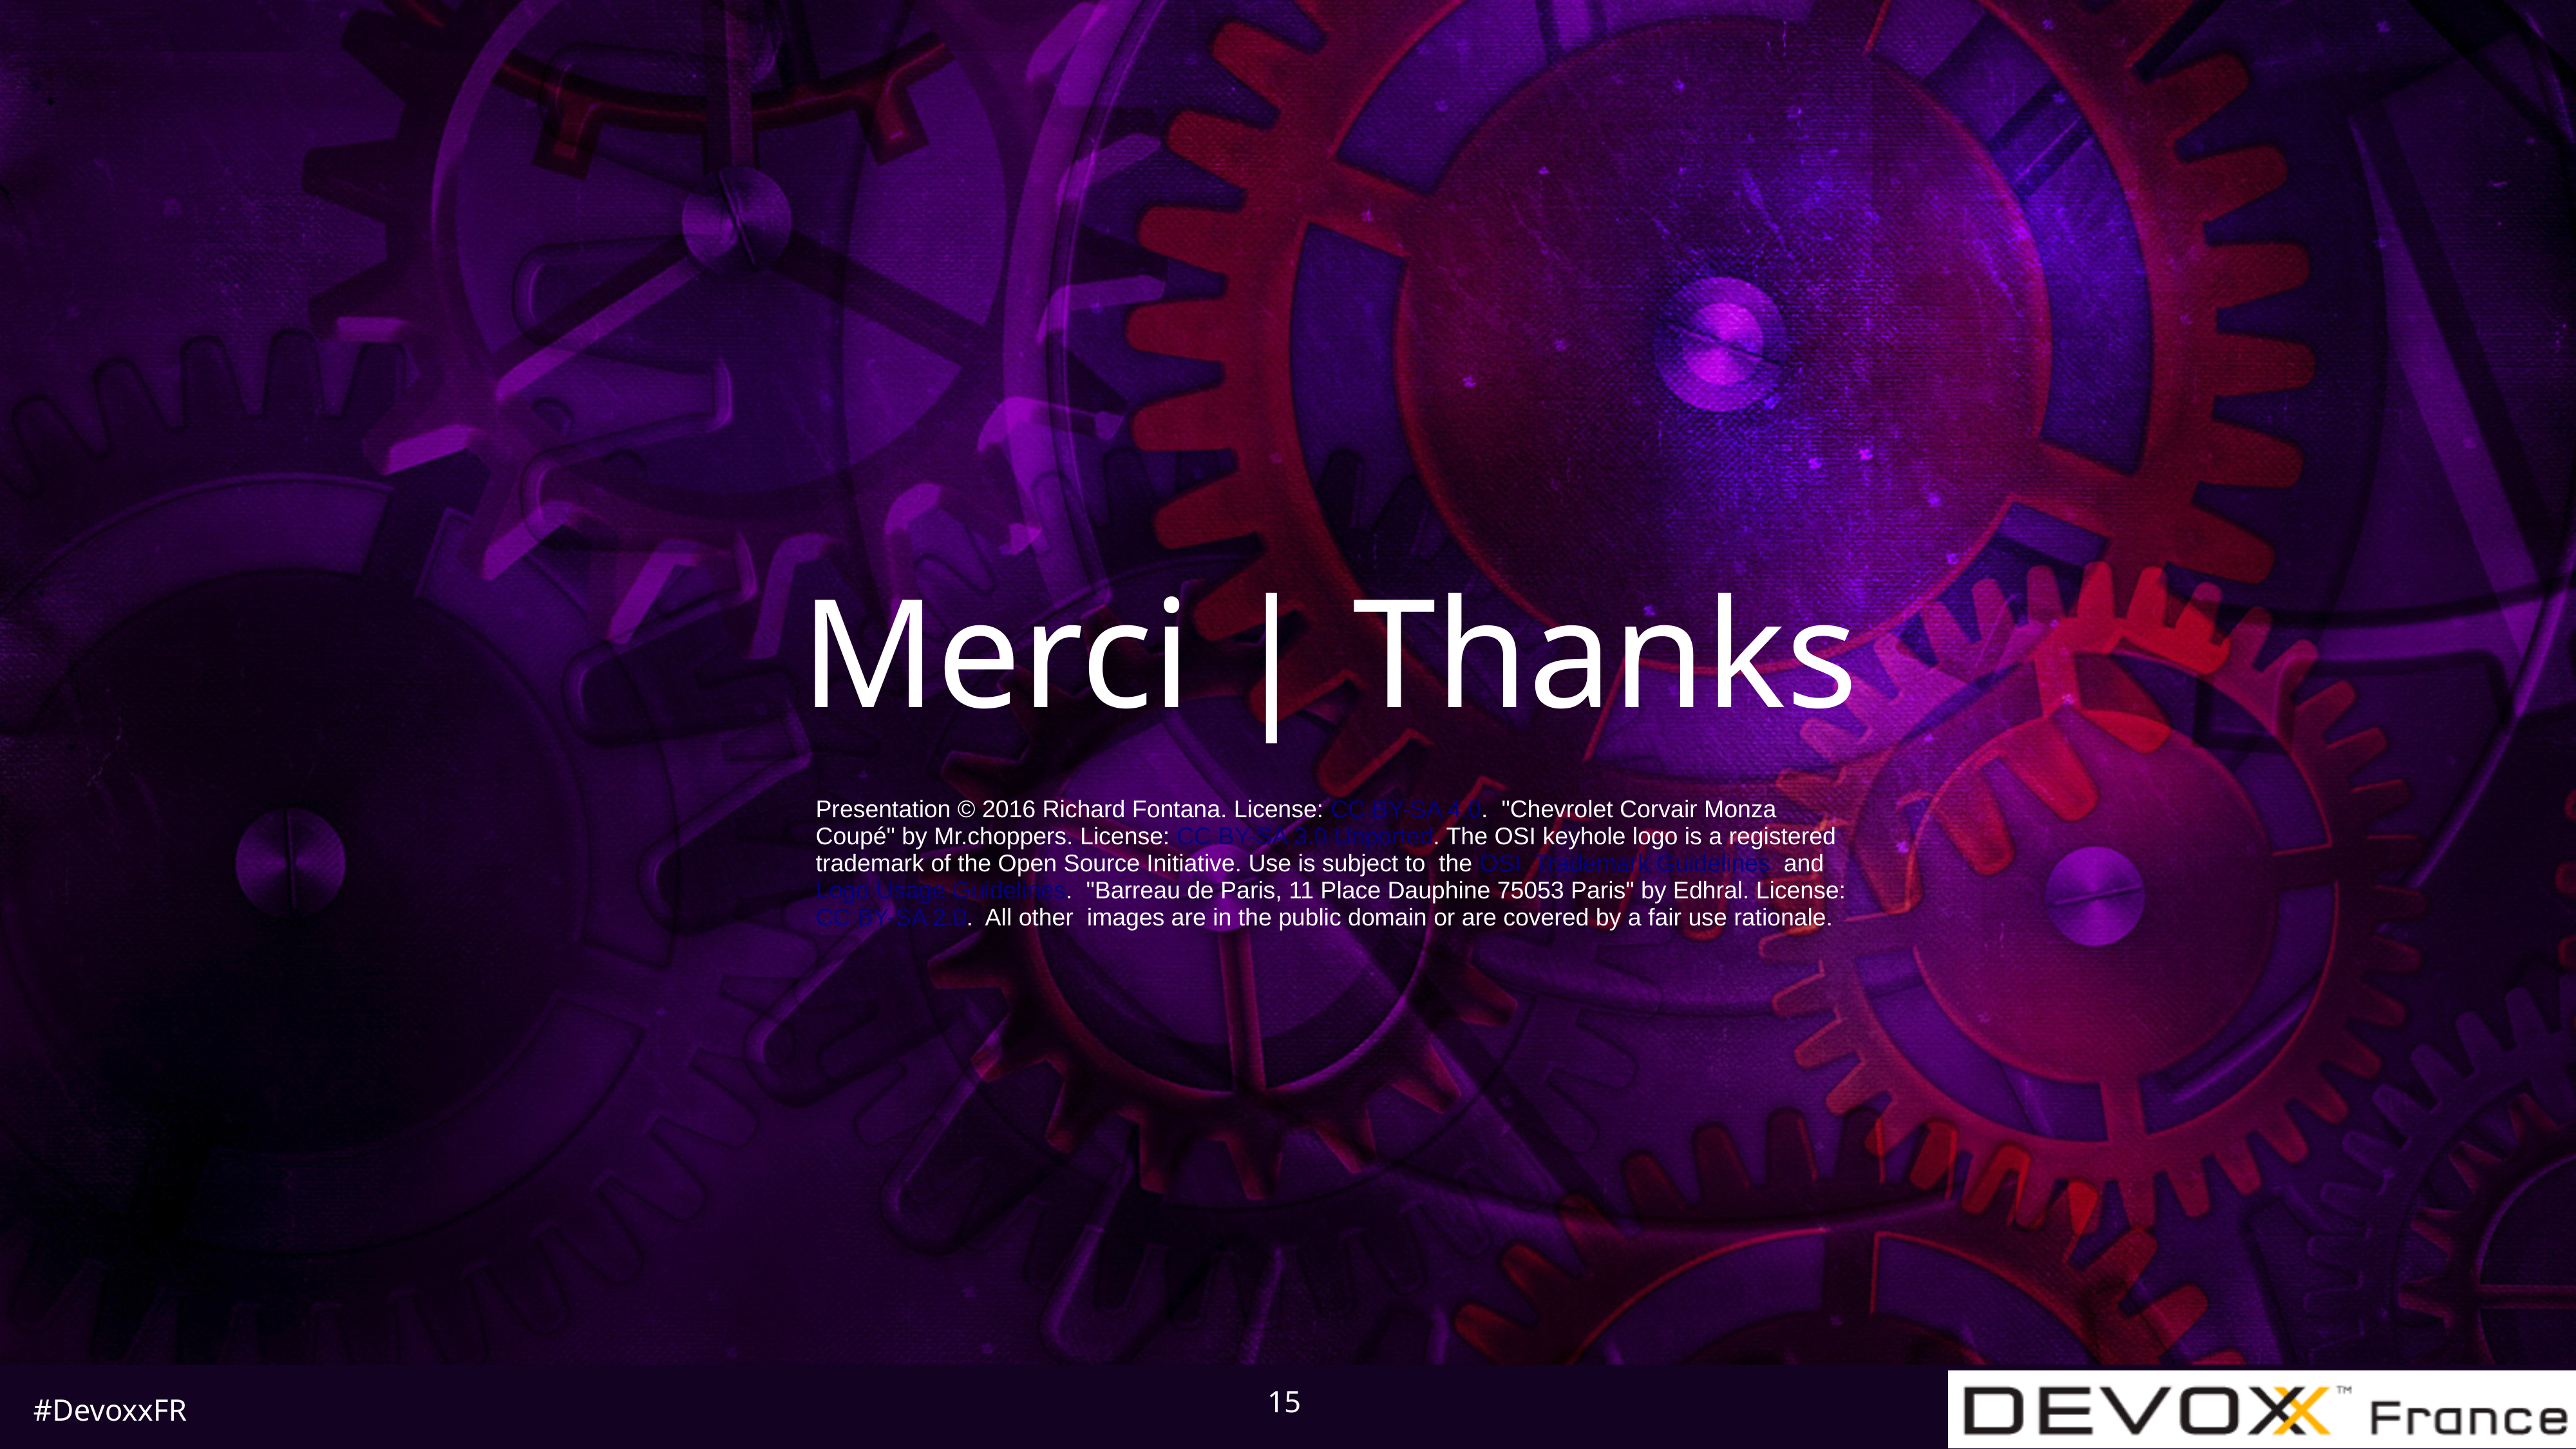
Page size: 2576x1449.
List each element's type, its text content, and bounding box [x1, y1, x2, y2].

picture [1948, 1370, 2576, 1448]
text_box Presentation © 2016 Richard Fontana. License: CC BY-SA 4.0. "Chevrolet Corvair Monza Coupé" by Mr.choppers. License: CC BY-SA 3.0 Unported. The OSI keyhole logo is a registered trademark of the Open Source Initiative. Use is subject to the OSI Trademark Guidelines and Logo Usage Guidelines. "Barreau de Paris, 11 Place Dauphine 75053 Paris" by Edhral. License: CC BY-SA 2.0. All other images are in the public domain or are covered by a fair use rationale. [806, 791, 1871, 1126]
slide_number <number> [1232, 1375, 1336, 1427]
picture [0, 0, 2576, 1364]
title Merci | Thanks [552, 511, 2107, 784]
